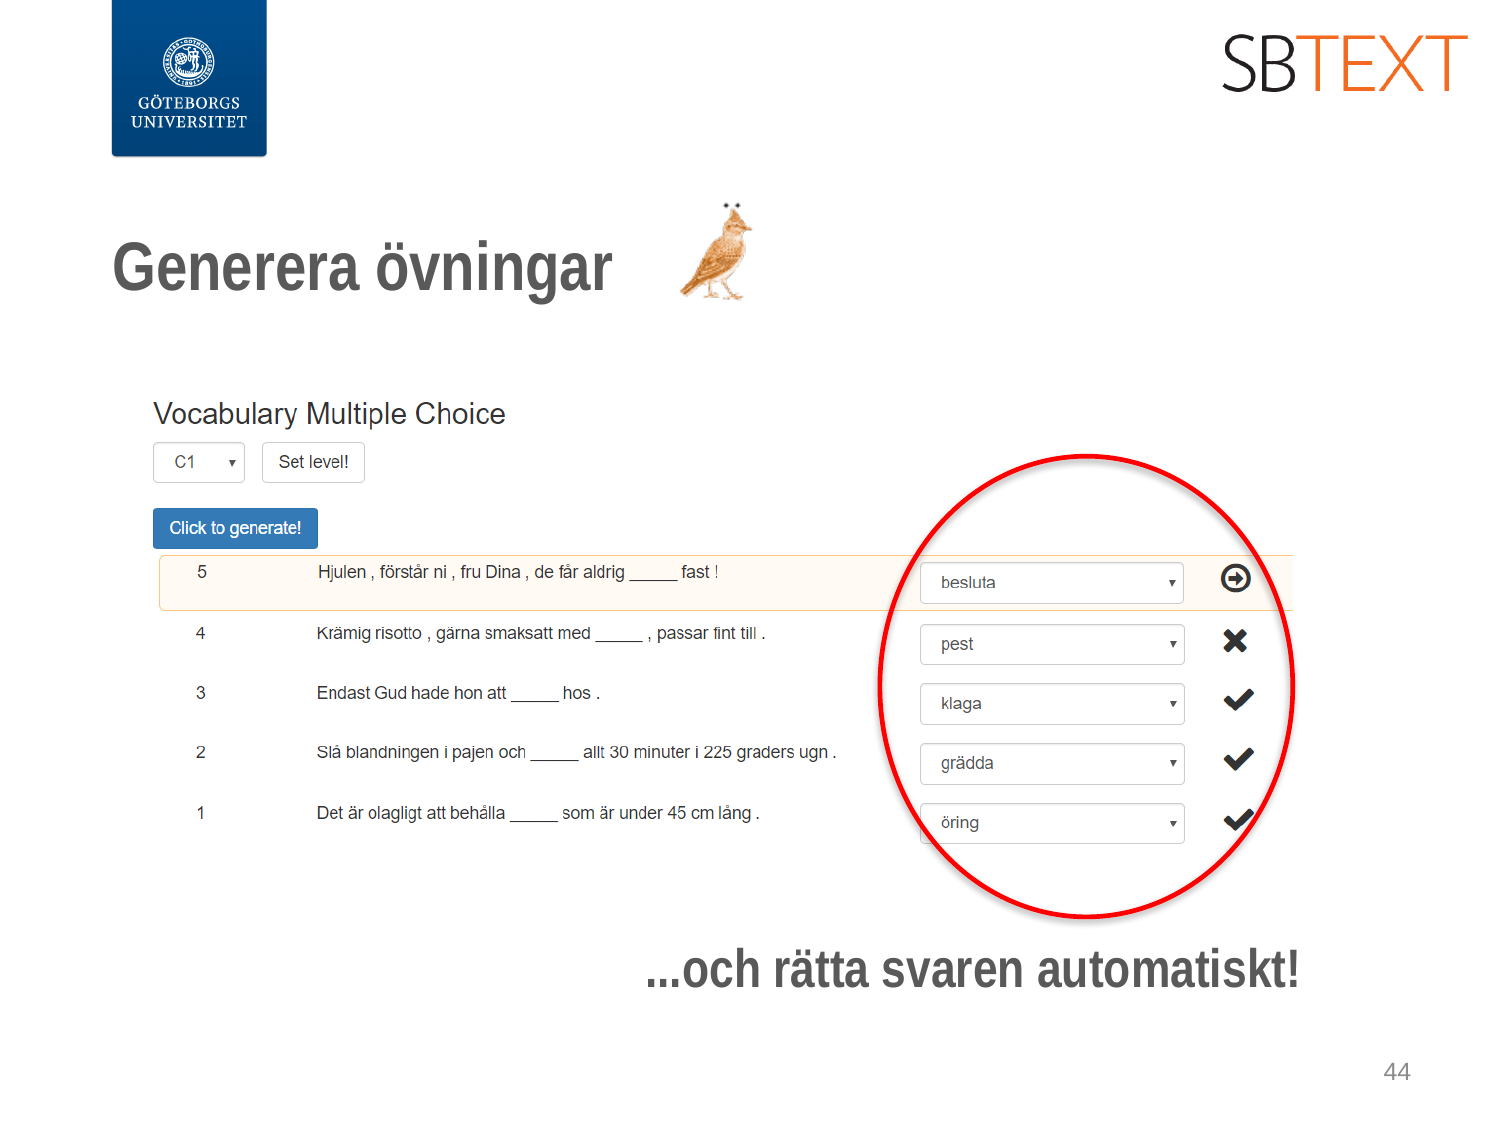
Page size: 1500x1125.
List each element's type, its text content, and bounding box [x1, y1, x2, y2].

picture [1205, 19, 1476, 110]
picture [141, 390, 1293, 865]
picture [1222, 727, 1293, 865]
title Generera övningar [112, 231, 1412, 362]
picture [883, 459, 1290, 865]
text_box ...och rätta svaren automatiskt! [513, 925, 1317, 1006]
picture [110, 0, 268, 159]
picture [679, 199, 755, 301]
slide_number <number> [1316, 1051, 1412, 1091]
